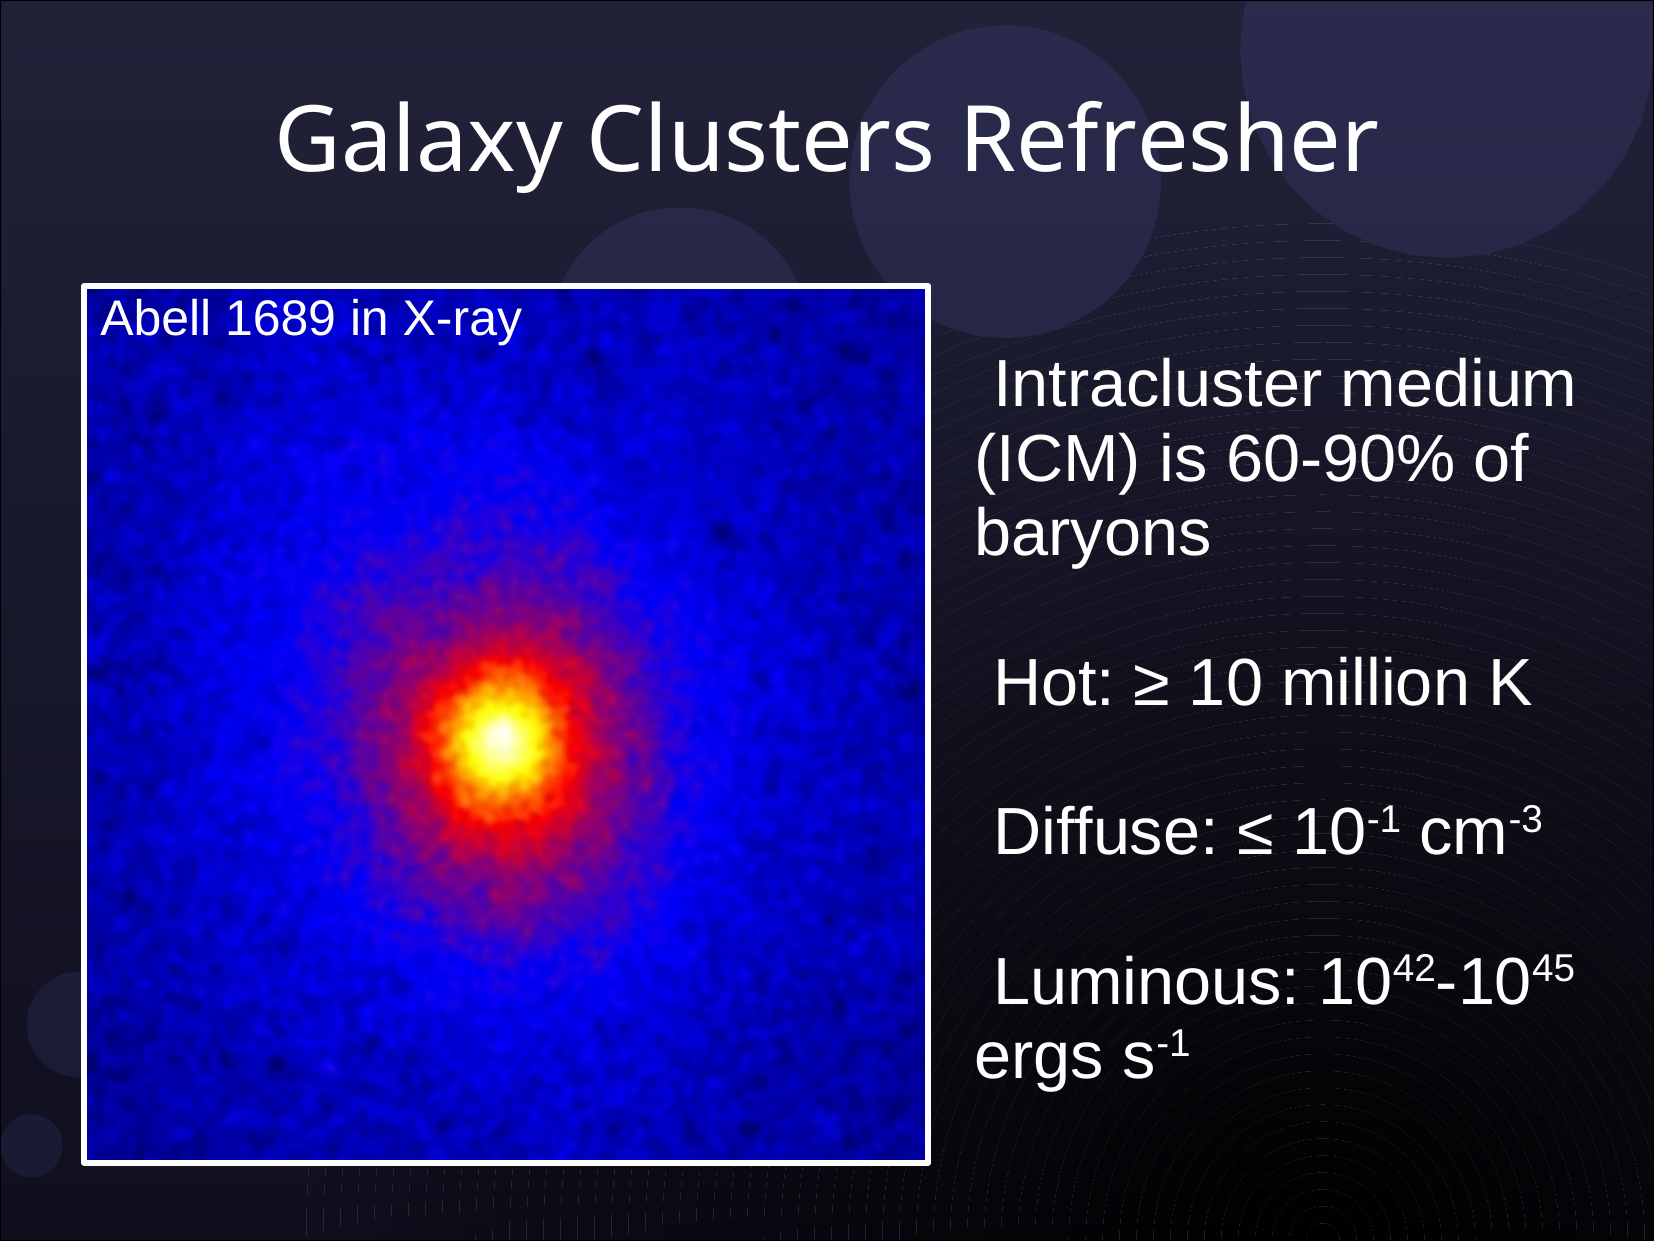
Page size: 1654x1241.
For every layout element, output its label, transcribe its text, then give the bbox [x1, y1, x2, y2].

text_box Abell 1689 in X-ray [100, 290, 515, 347]
title Galaxy Clusters Refresher [121, 32, 1534, 240]
picture [86, 289, 926, 1160]
text_box Intracluster medium (ICM) is 60-90% of baryons Hot: ≥ 10 million K Diffuse: ≤ 10-1 cm-3 Luminous: 1042-1045 ergs s-1 [974, 345, 1613, 1104]
